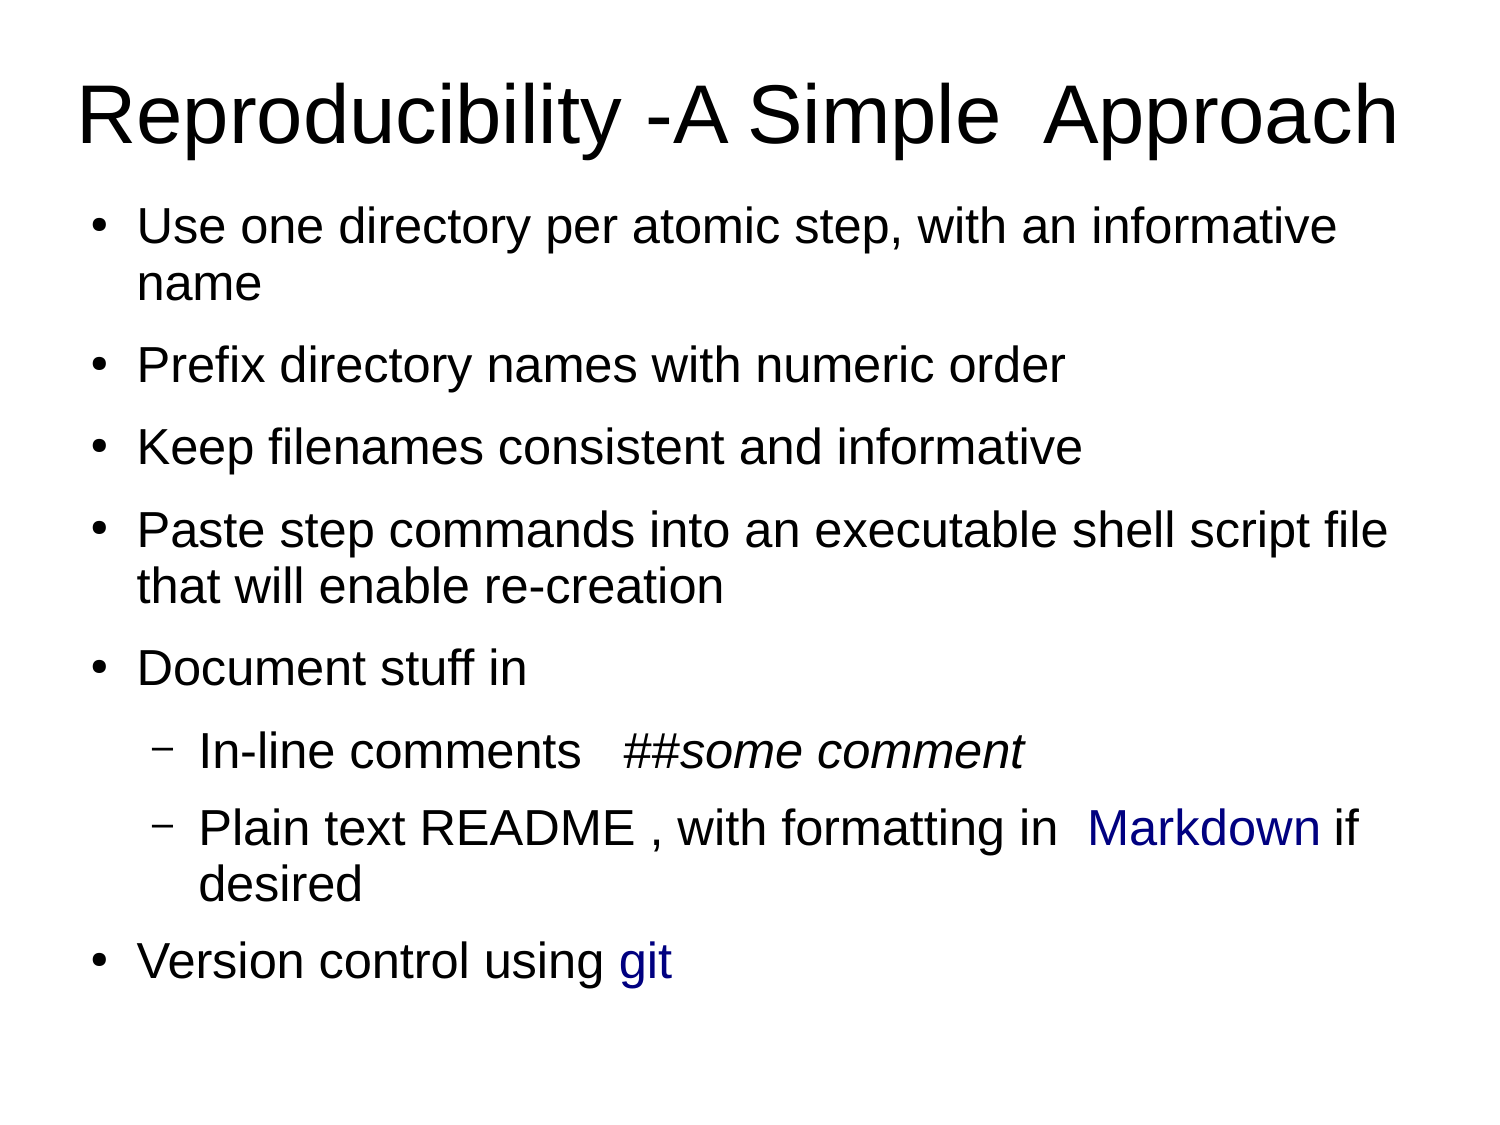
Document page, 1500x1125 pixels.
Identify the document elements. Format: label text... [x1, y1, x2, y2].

list Use one directory per atomic step, with an informative name Prefix directory names with numeric order Keep filenames consistent and informative Paste step commands into an executable shell script file that will enable re-creation Document stuff in In-line comments ##some comment Plain text README , with formatting in Markdown if desired Version control using git [75, 198, 1395, 993]
title Reproducibility -A Simple Approach [75, 21, 1425, 210]
